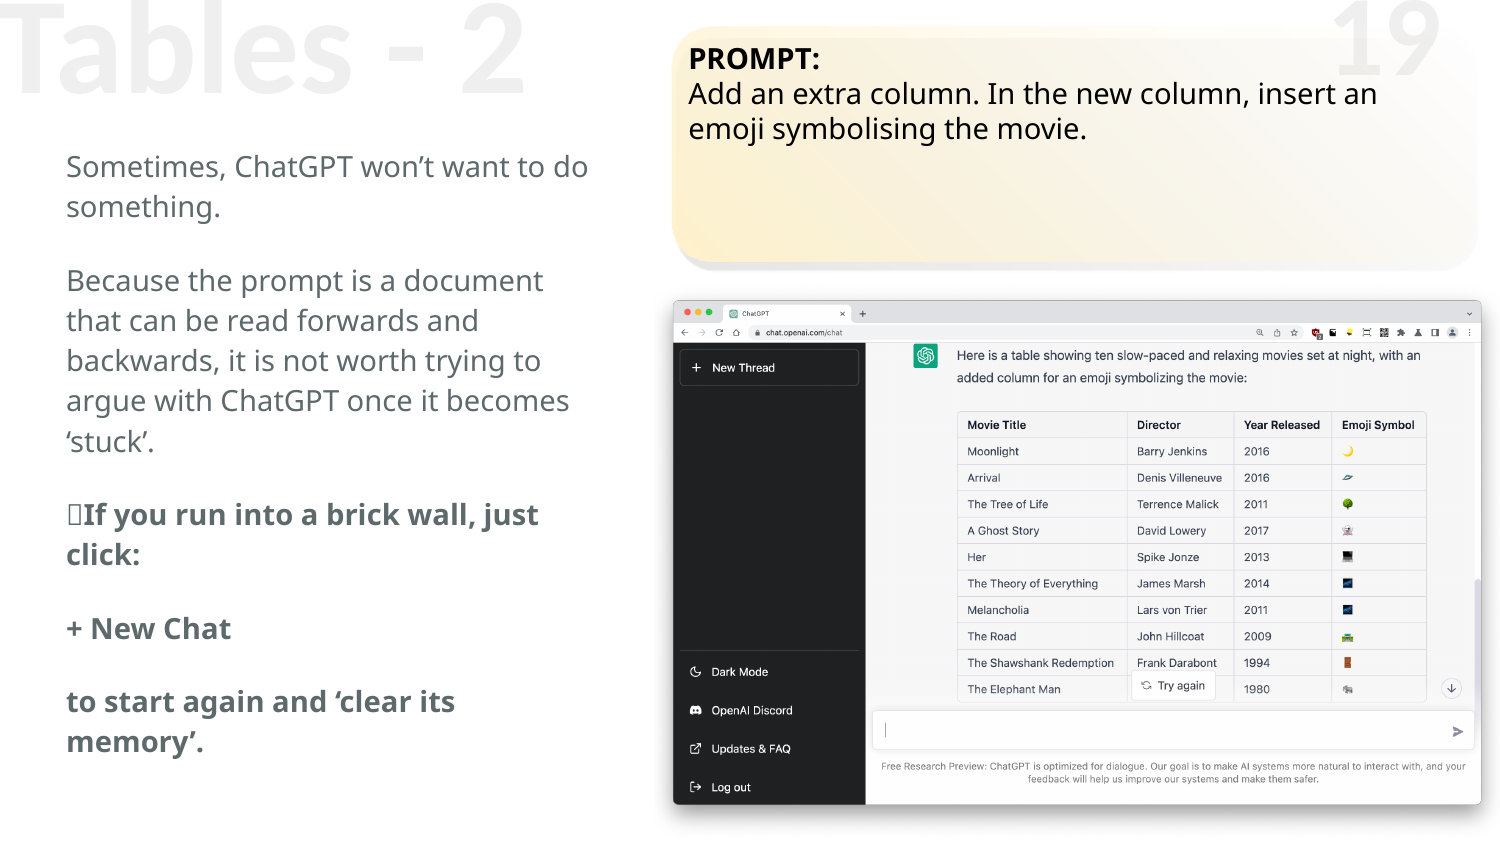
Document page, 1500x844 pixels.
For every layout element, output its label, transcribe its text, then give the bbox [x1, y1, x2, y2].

title Tables - 2 [0, 0, 1435, 91]
subtitle Add an extra column. In the new column, insert an emoji symbolising the movie. [673, 60, 1471, 251]
list Sometimes, ChatGPT won’t want to do something. Because the prompt is a document that can be read forwards and backwards, it is not worth trying to argue with ChatGPT once it becomes ‘stuck’. 💡If you run into a brick wall, just click: + New Chat to start again and ‘clear its memory’. [51, 128, 615, 811]
picture [654, 280, 1500, 844]
